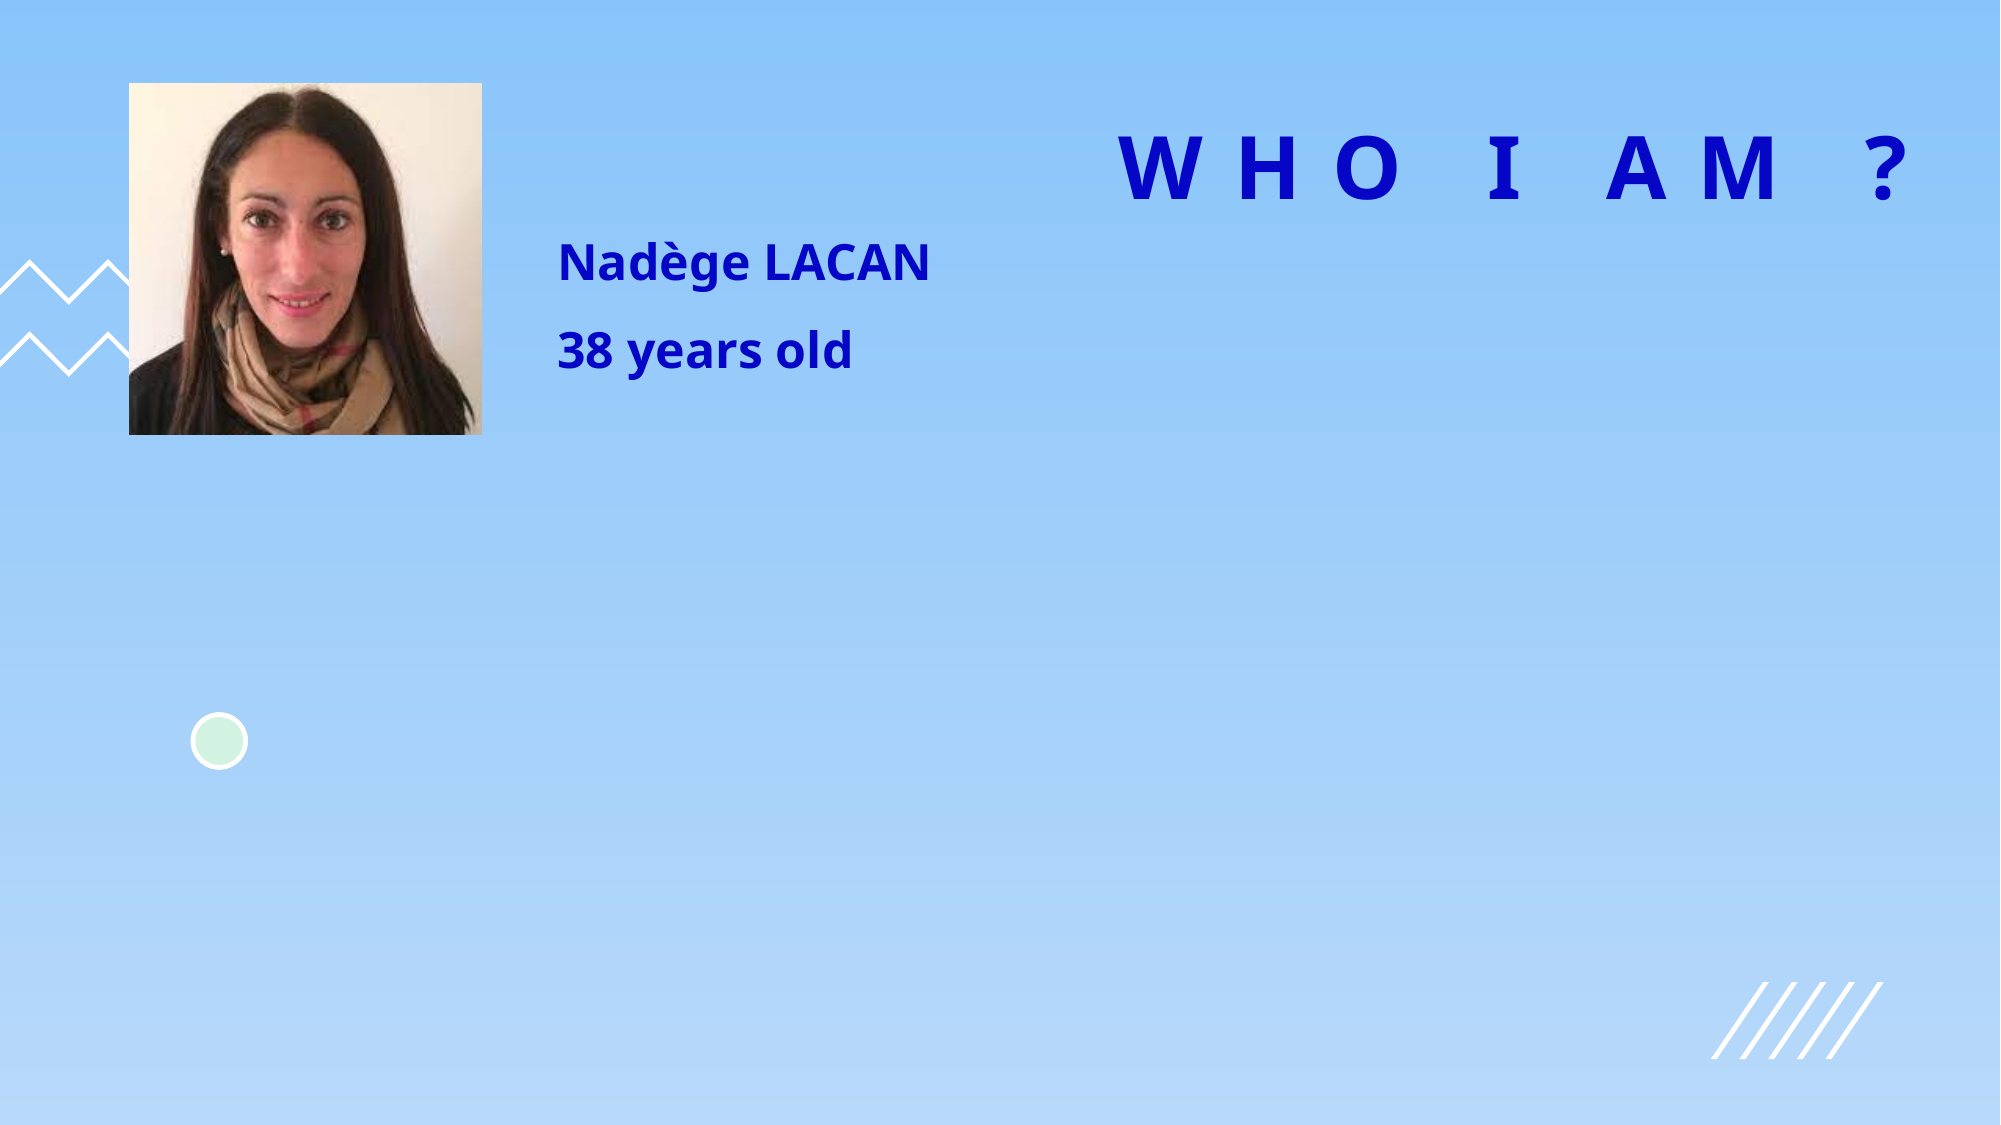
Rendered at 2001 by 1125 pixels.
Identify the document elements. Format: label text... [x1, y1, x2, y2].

text_box [0, 0, 2000, 1125]
text_box Nadège LACAN [542, 89, 1369, 300]
picture [129, 83, 482, 435]
text_box 38 years old [542, 300, 1369, 387]
title WHO I AM ? [1369, 112, 1930, 227]
